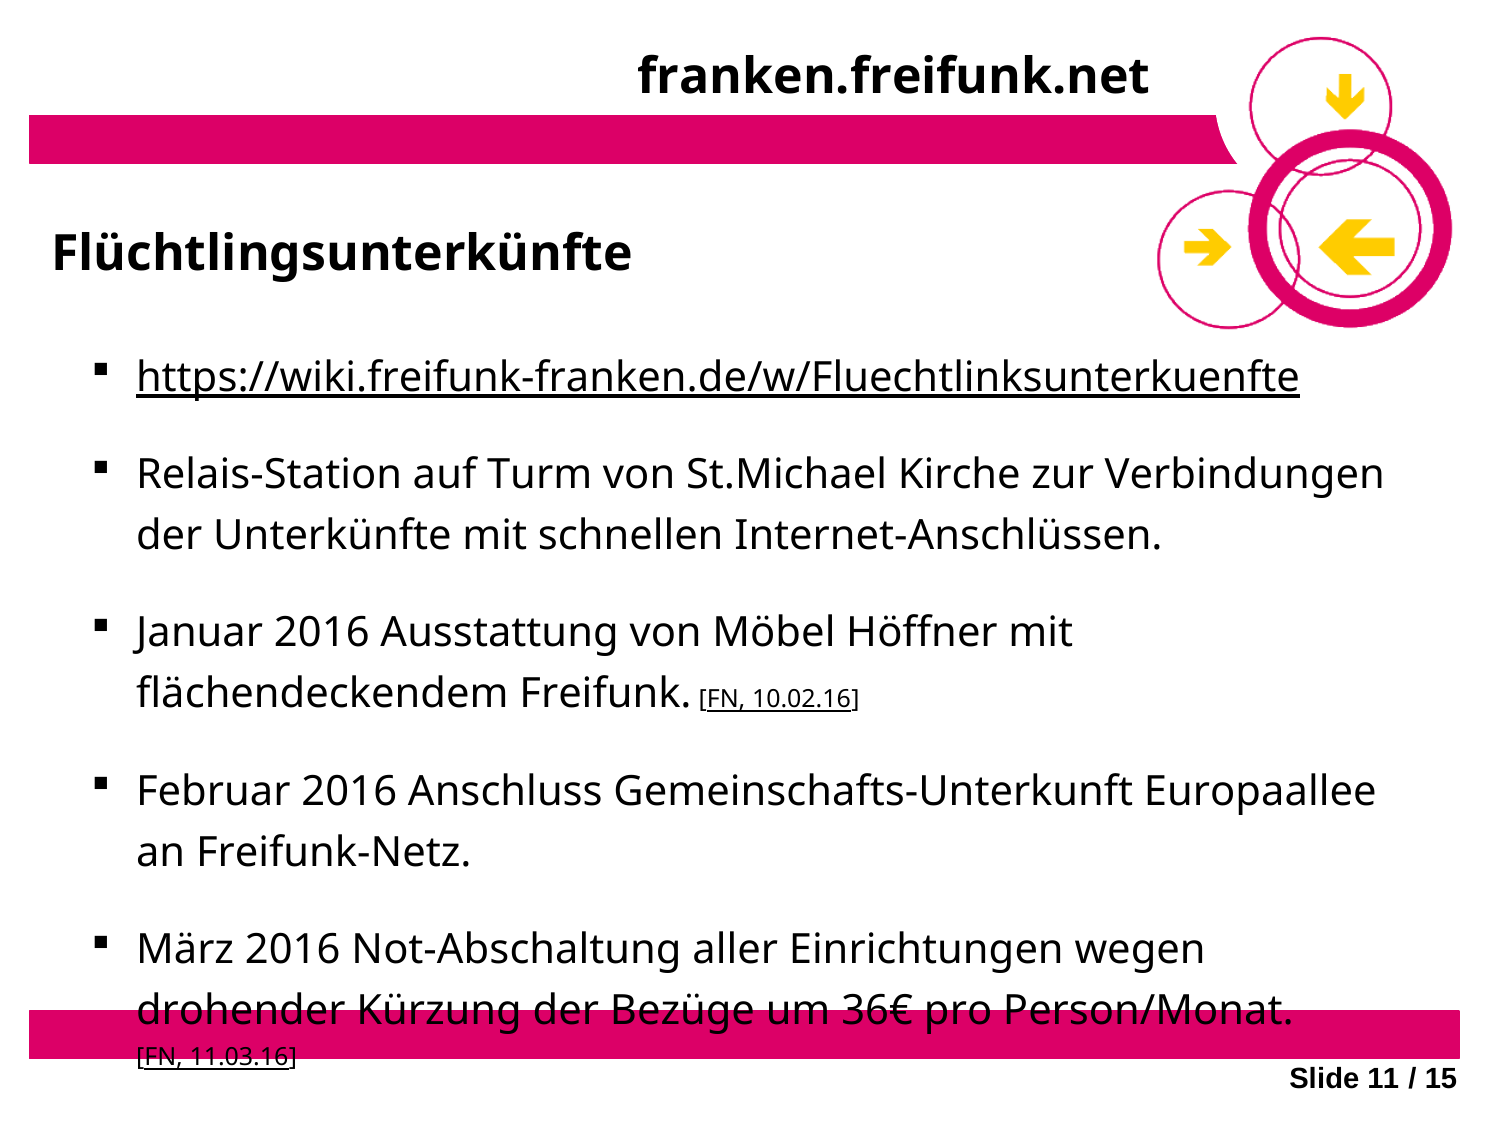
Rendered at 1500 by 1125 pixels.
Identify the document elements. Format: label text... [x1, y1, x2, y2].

text_box Flüchtlingsunterkünfte [51, 212, 1123, 284]
picture [1150, 32, 1461, 332]
text_box https://wiki.freifunk-franken.de/w/Fluechtlinksunterkuenfte Relais-Station auf Turm von St.Michael Kirche zur Verbindungen der Unterkünfte mit schnellen Internet-Anschlüssen. Januar 2016 Ausstattung von Möbel Höffner mit flächendeckendem Freifunk. [FN, 10.02.16] Februar 2016 Anschluss Gemeinschafts-Unterkunft Europaallee an Freifunk-Netz. März 2016 Not-Abschaltung aller Einrichtungen wegen drohender Kürzung der Bezüge um 36€ pro Person/Monat. [FN, 11.03.16] [61, 342, 1418, 1043]
